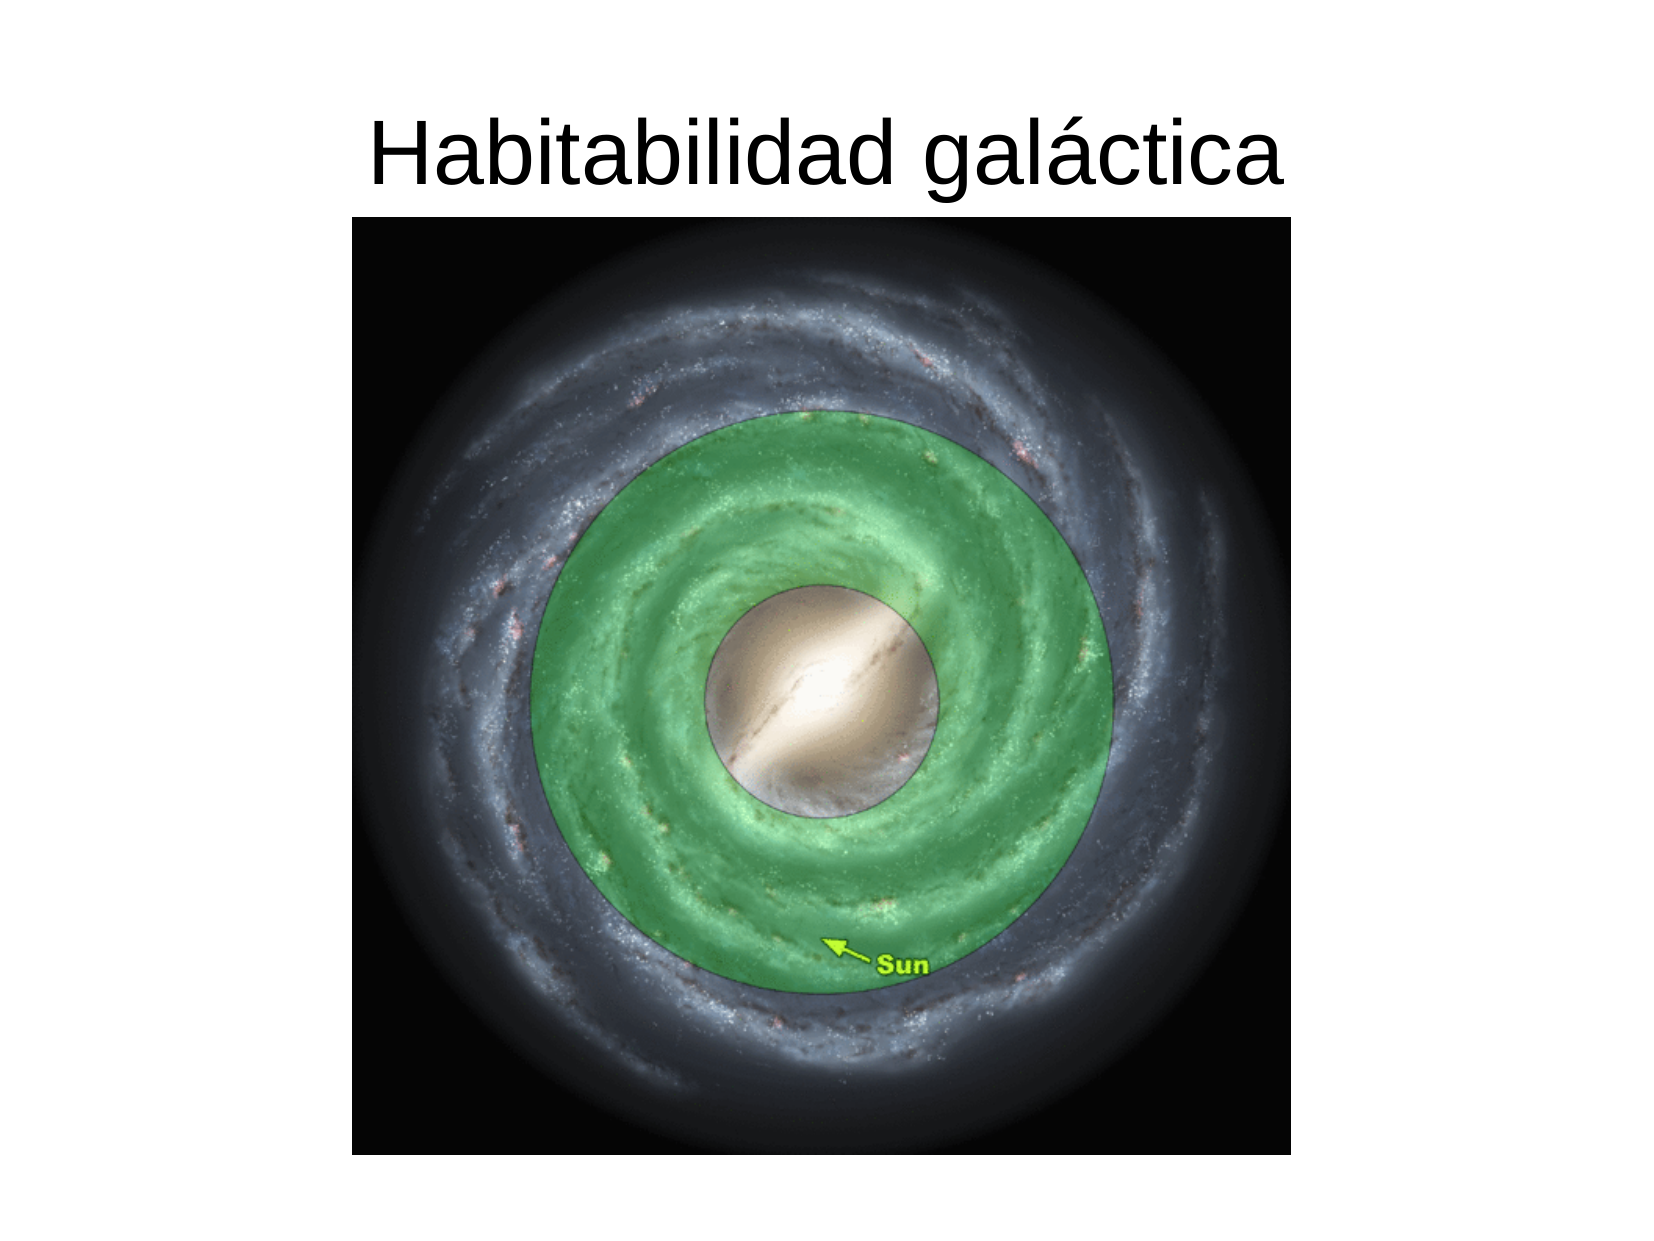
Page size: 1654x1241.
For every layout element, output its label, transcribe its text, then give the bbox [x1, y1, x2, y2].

picture [352, 257, 1291, 1156]
title Habitabilidad galáctica [82, 49, 1571, 257]
